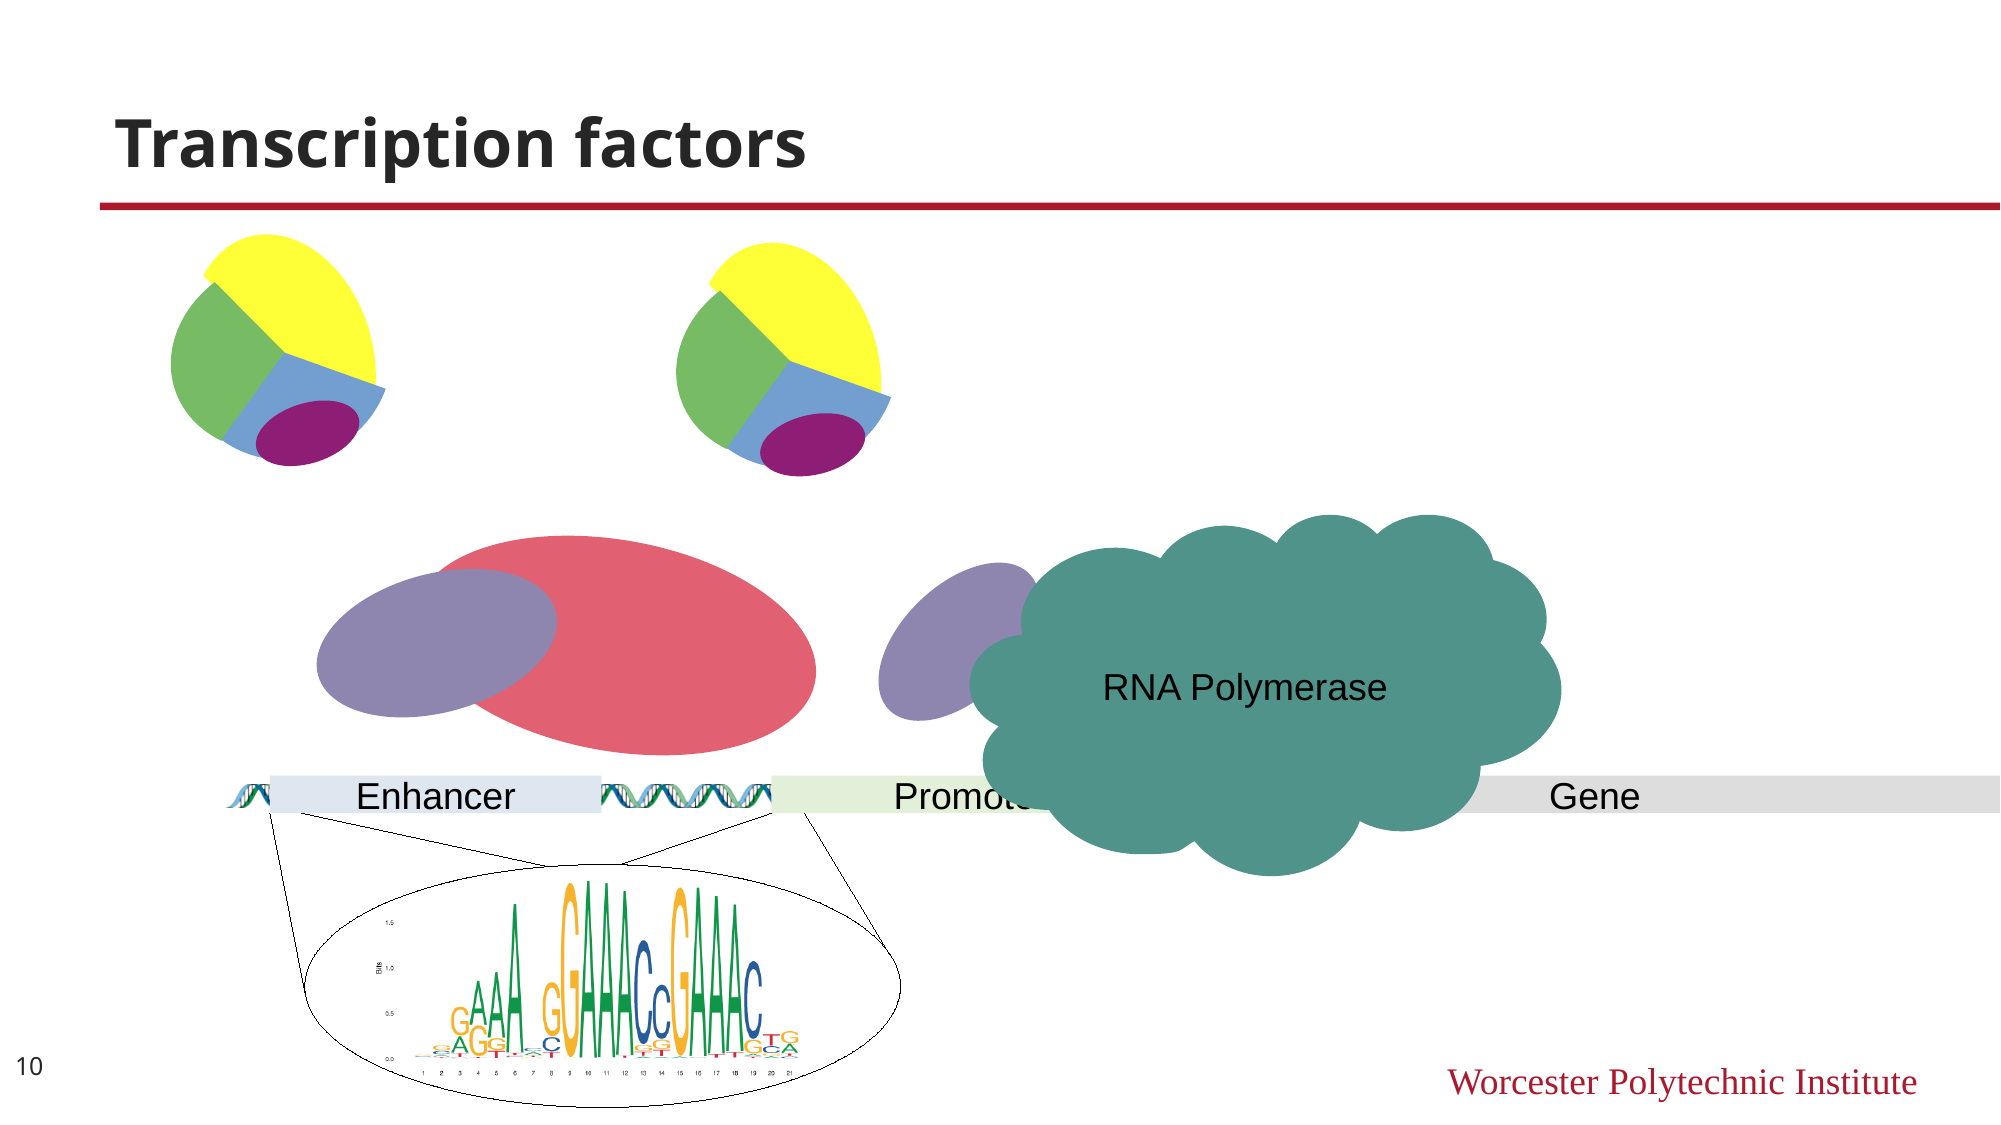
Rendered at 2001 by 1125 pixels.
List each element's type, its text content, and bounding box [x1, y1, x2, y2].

text_box [878, 562, 1036, 721]
text_box Gene [1457, 775, 2000, 814]
text_box [676, 242, 892, 477]
text_box Promoter [771, 775, 1051, 814]
text_box Promoter [988, 791, 999, 807]
picture [602, 784, 771, 808]
text_box [170, 234, 386, 467]
text_box Enhancer [269, 775, 602, 814]
picture [372, 880, 821, 1089]
text_box [316, 535, 817, 756]
title Transcription factors [99, 57, 1900, 189]
text_box RNA Polymerase [969, 514, 1562, 877]
picture [223, 784, 269, 808]
